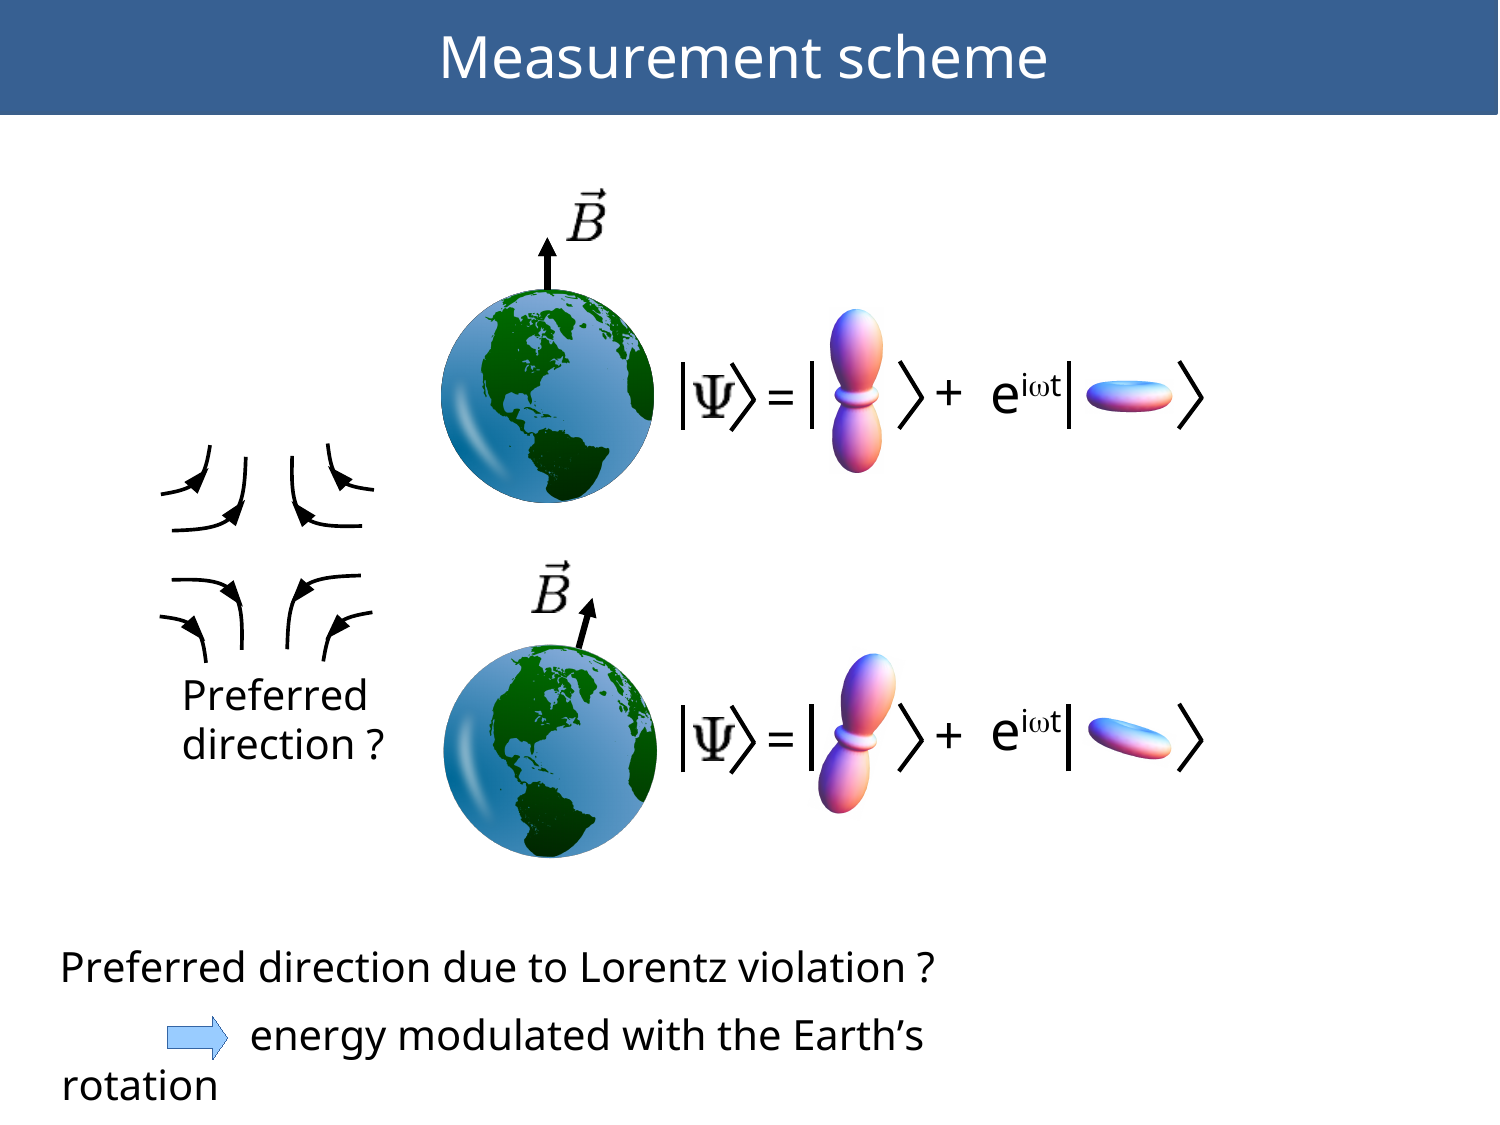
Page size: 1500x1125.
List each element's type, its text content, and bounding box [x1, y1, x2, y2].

picture [1085, 379, 1174, 414]
picture [566, 187, 608, 241]
picture [693, 717, 735, 761]
text_box eiwt [975, 352, 1074, 432]
text_box + [926, 361, 964, 420]
picture [441, 289, 654, 503]
text_box Measurement scheme [50, 22, 1438, 90]
picture [531, 559, 572, 613]
picture [693, 375, 735, 418]
picture [419, 620, 681, 882]
text_box energy modulated with the Earth’s rotation [46, 1001, 1077, 1067]
text_box Preferred direction due to Lorentz violation ? [59, 940, 1458, 993]
text_box [167, 1016, 228, 1060]
picture [1082, 710, 1177, 768]
text_box eiwt [975, 688, 1074, 769]
text_box = [758, 366, 796, 425]
picture [829, 307, 884, 474]
text_box + [925, 704, 964, 763]
text_box = [758, 709, 796, 768]
text_box Preferred direction ? [181, 668, 426, 820]
picture [807, 646, 906, 821]
